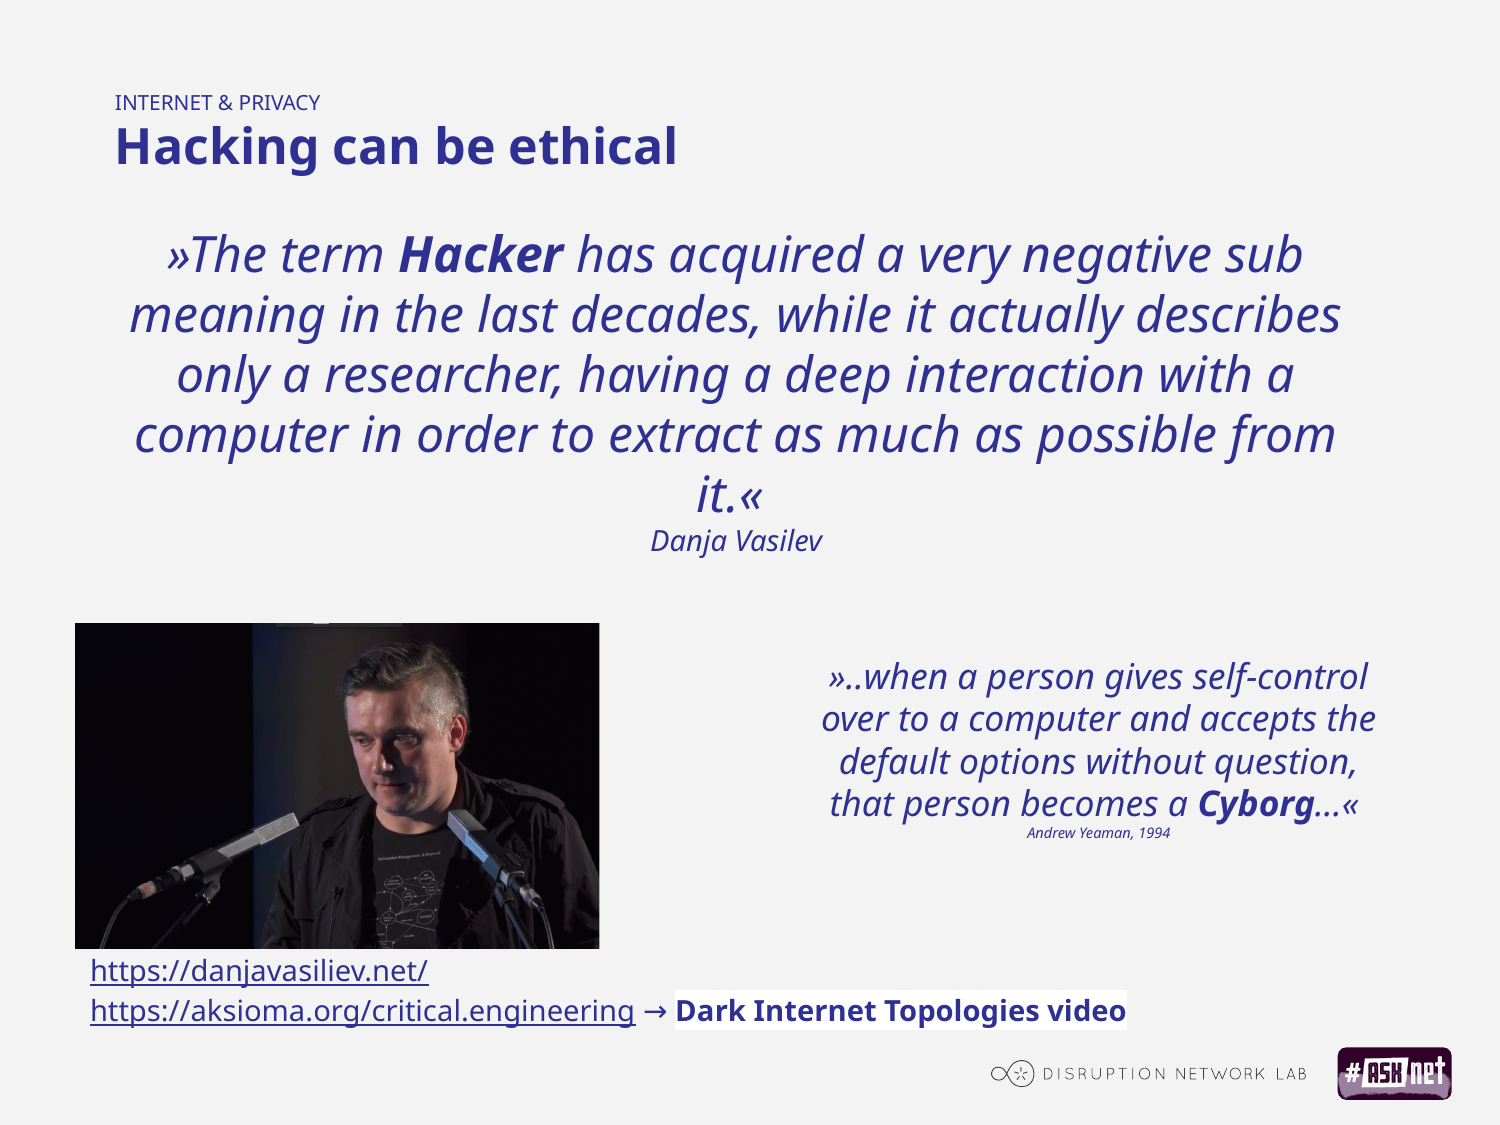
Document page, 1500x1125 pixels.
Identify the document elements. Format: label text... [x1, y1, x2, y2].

picture [1337, 1047, 1452, 1100]
picture [75, 623, 600, 937]
picture [991, 1060, 1306, 1087]
text_box »The term Hacker has acquired a very negative sub meaning in the last decades, while it actually describes only a researcher, having a deep interaction with a computer in order to extract as much as possible from it.« Danja Vasilev [80, 207, 1392, 641]
text_box INTERNET & PRIVACY Hacking can be ethical [99, 75, 1198, 160]
text_box https://danjavasiliev.net/ https://aksioma.org/critical.engineering → Dark Internet Topologies video [75, 937, 1331, 1048]
text_box »..when a person gives self-control over to a computer and accepts the default options without question, that person becomes a Cyborg...« Andrew Yeaman, 1994 [805, 641, 1392, 950]
